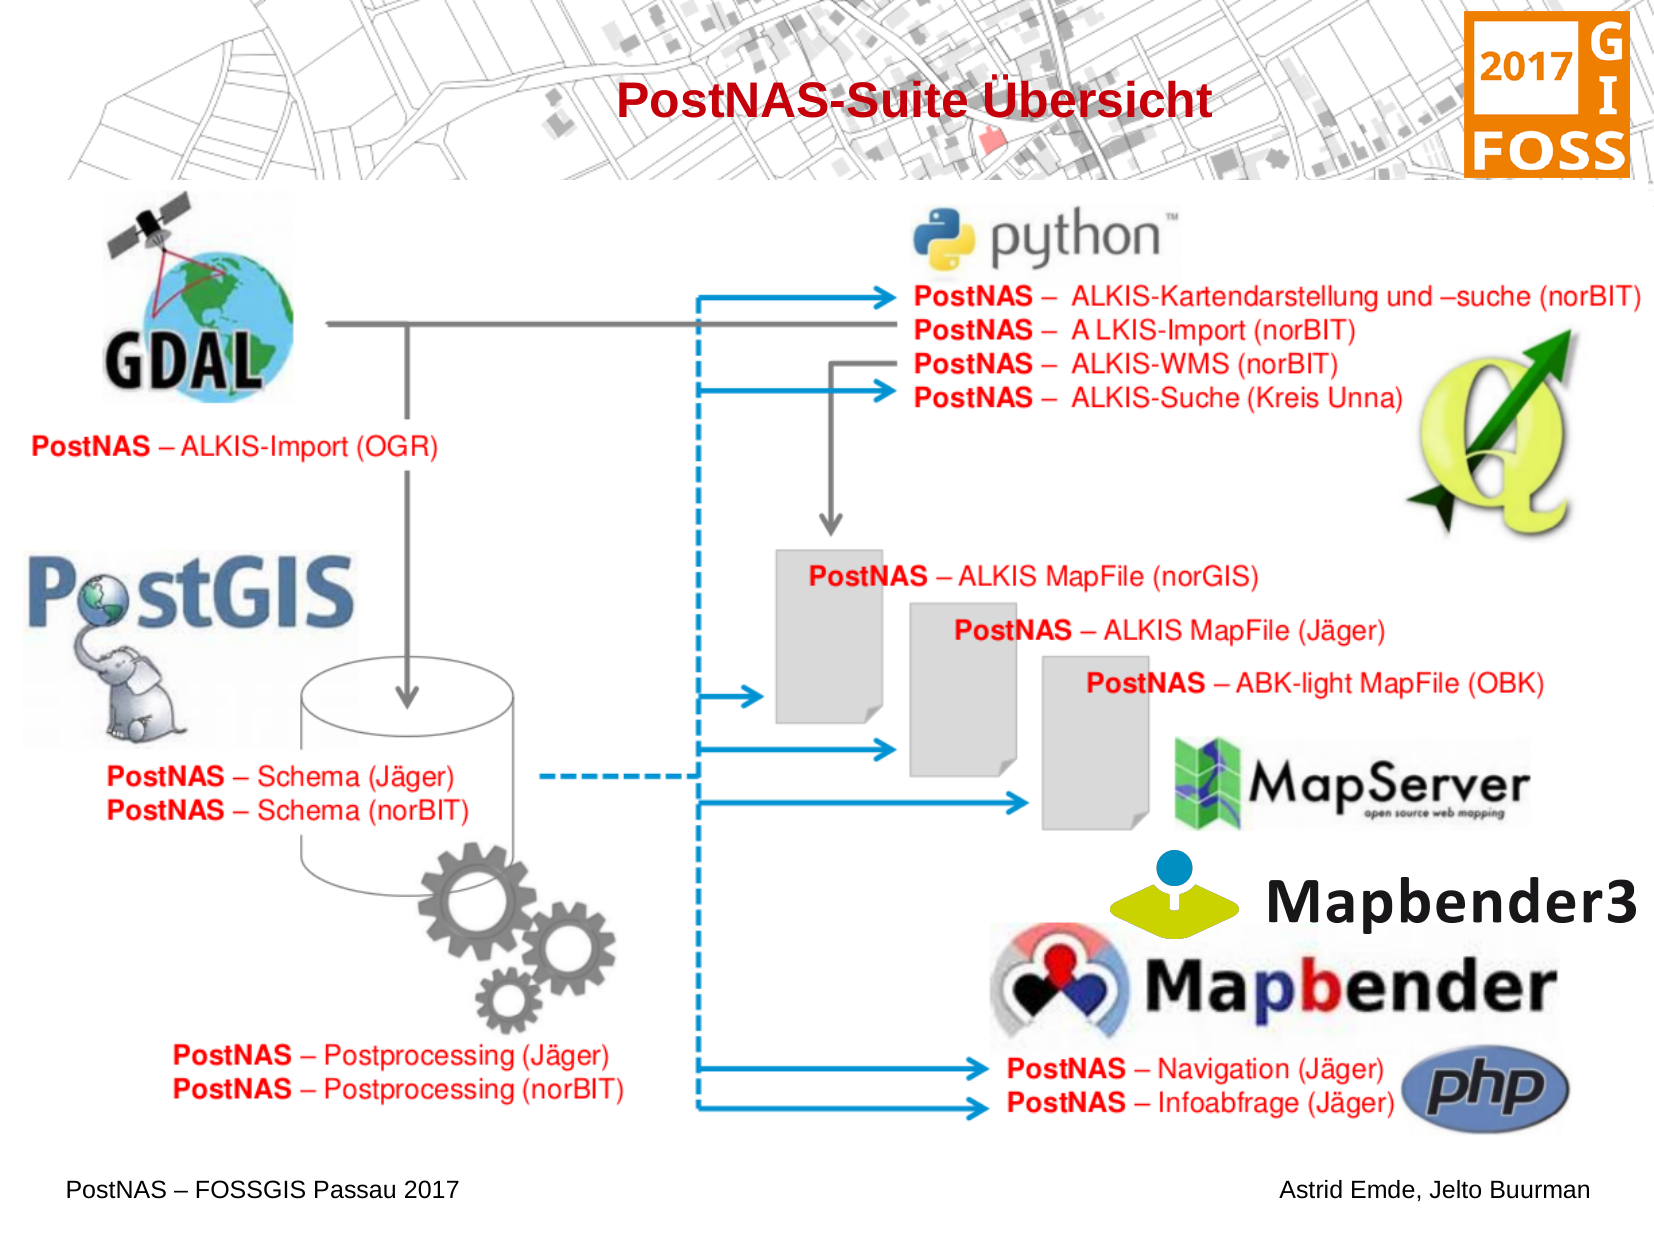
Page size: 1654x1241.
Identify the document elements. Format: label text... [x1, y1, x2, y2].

picture [1464, 11, 1630, 178]
text_box PostNAS-Suite Übersicht [601, 64, 1300, 137]
picture [0, 180, 1648, 1146]
